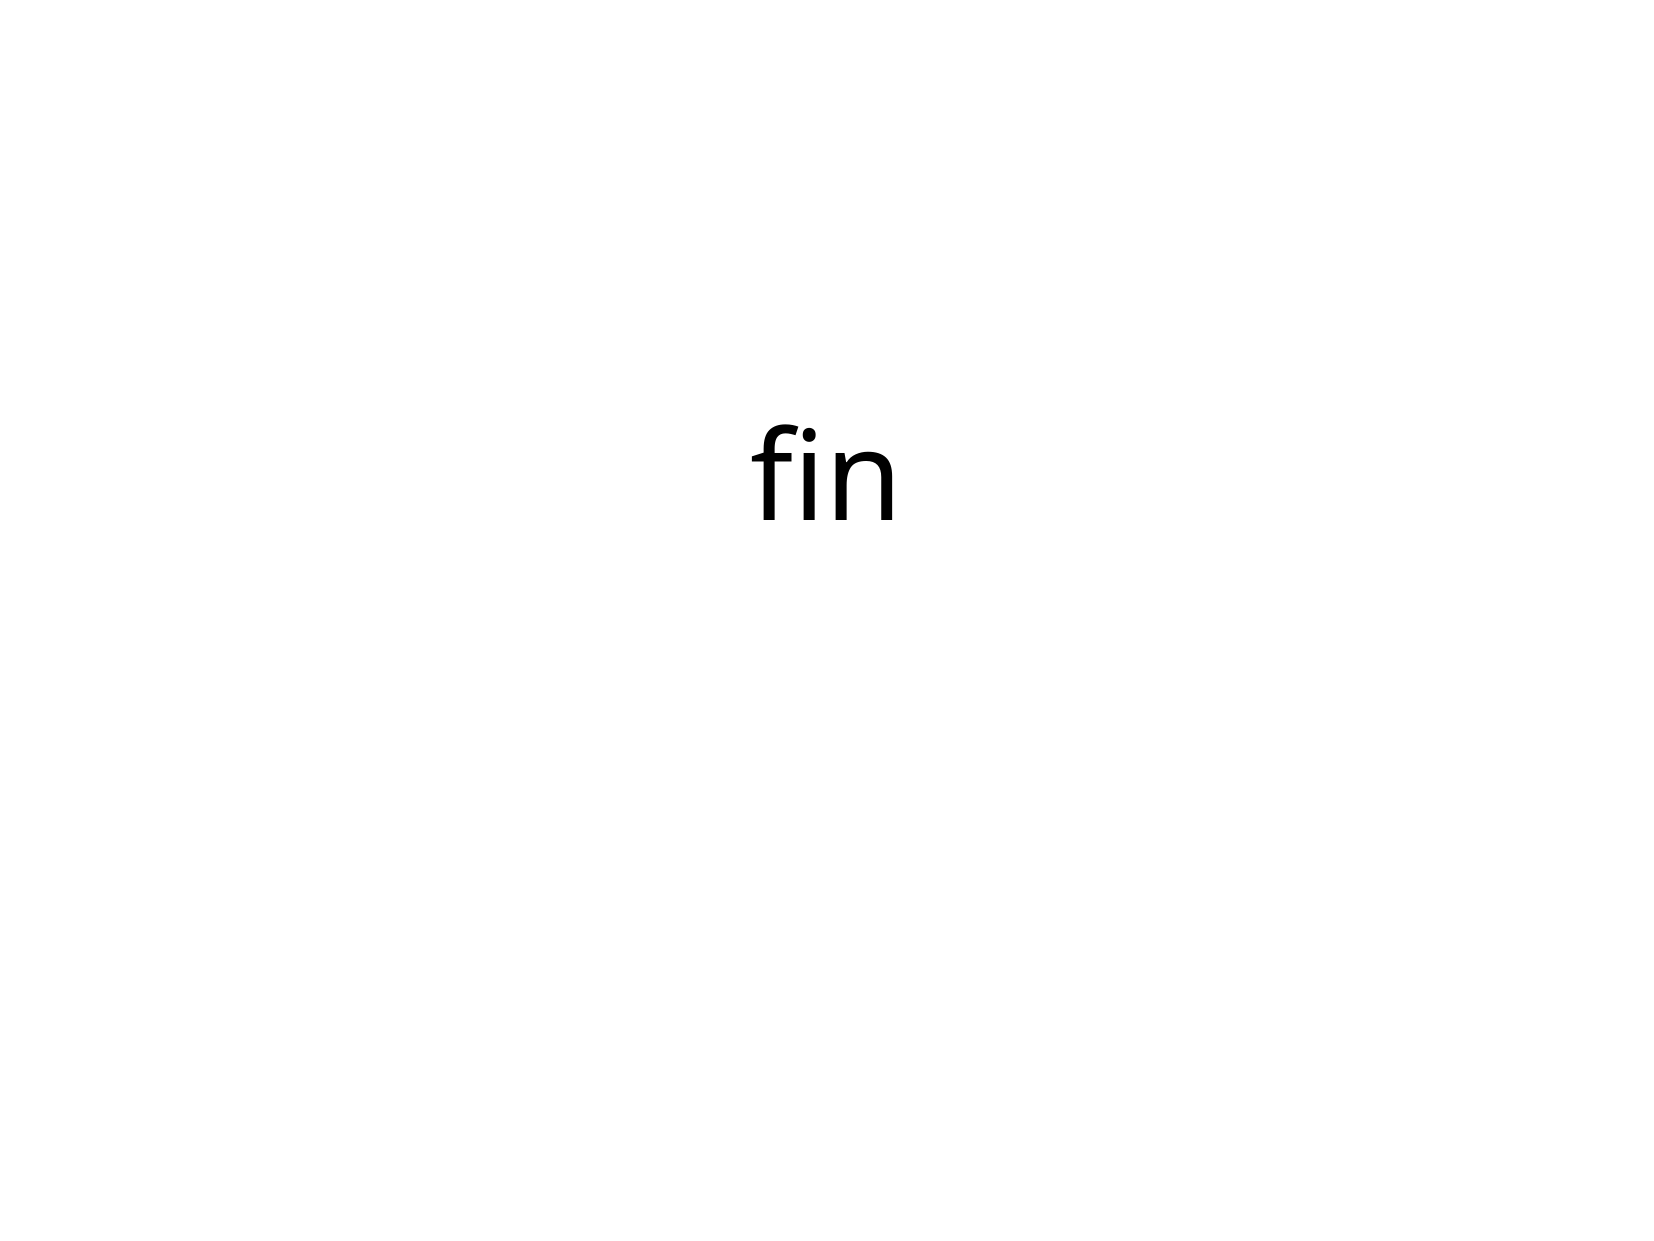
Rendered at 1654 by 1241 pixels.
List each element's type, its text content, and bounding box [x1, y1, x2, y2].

text_box fin [0, 372, 1654, 572]
